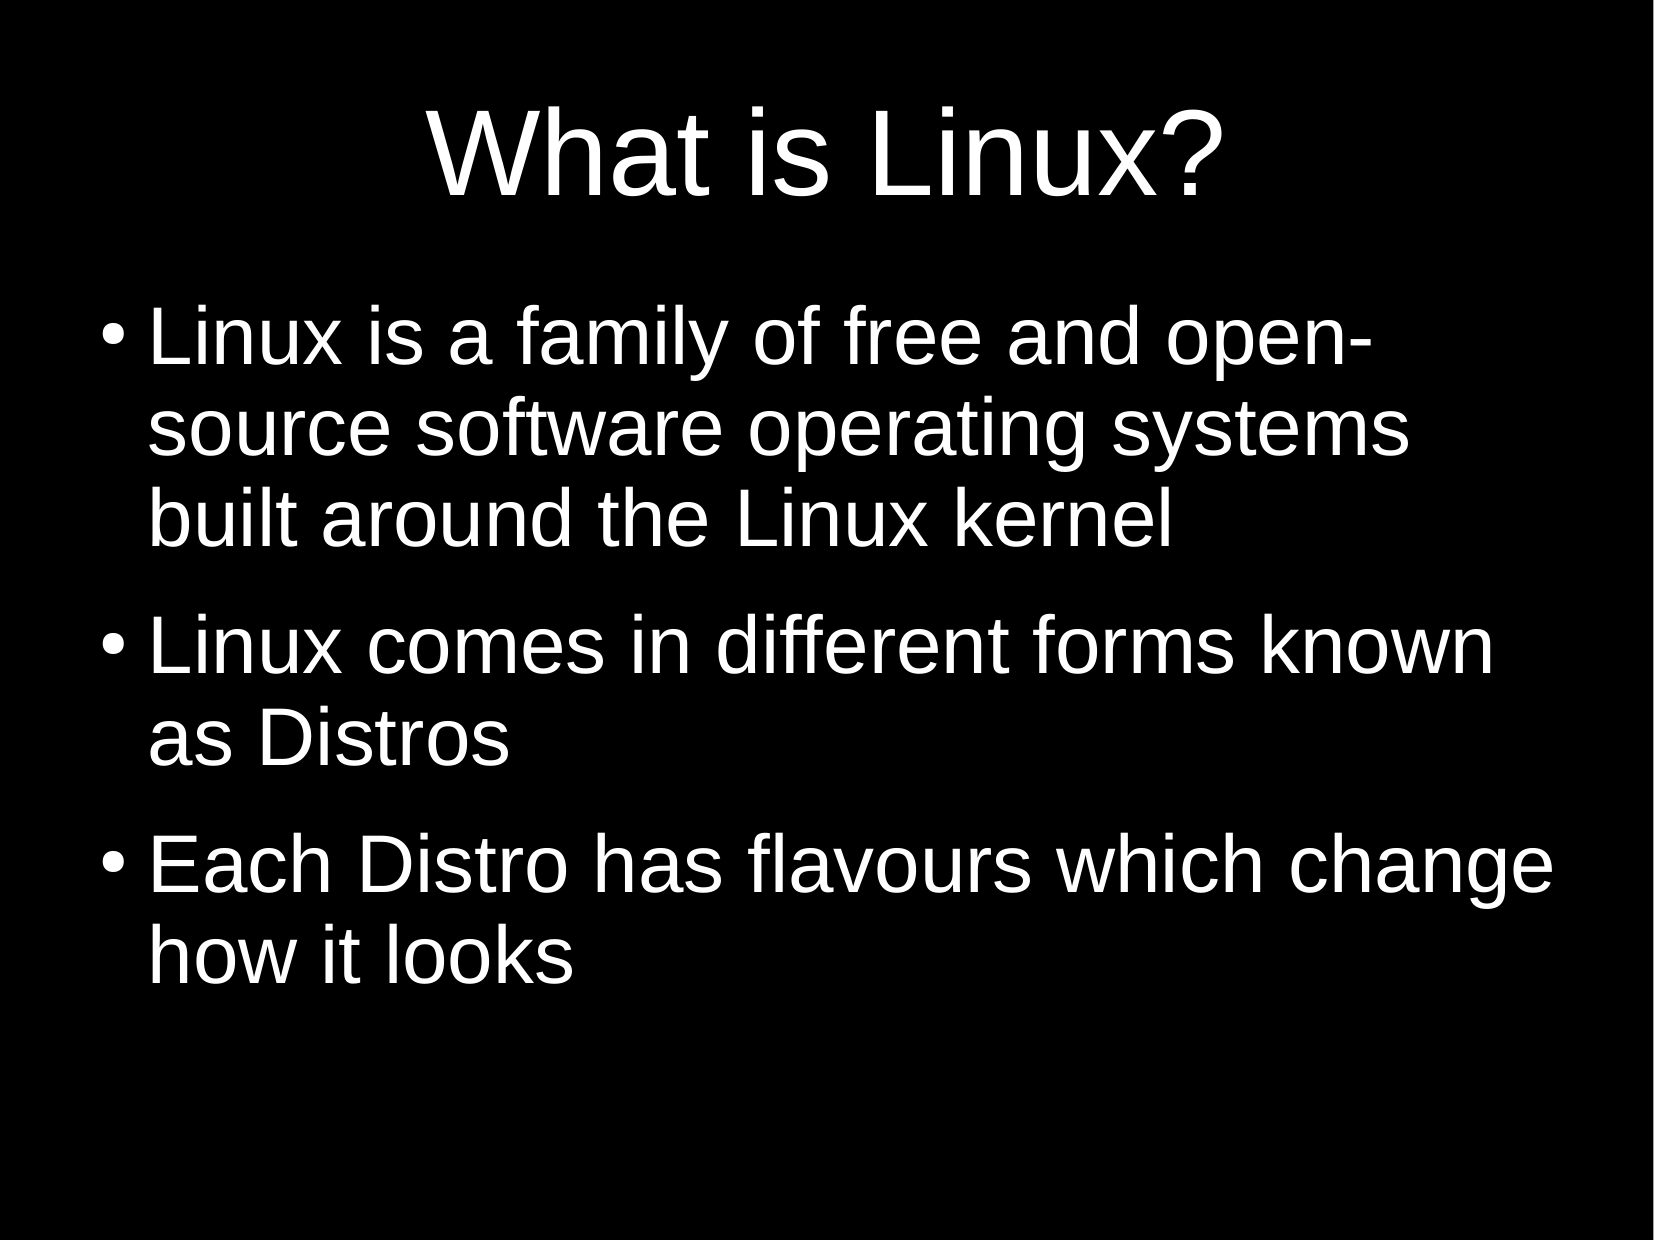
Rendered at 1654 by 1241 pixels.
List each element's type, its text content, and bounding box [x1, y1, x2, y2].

list Linux is a family of free and open-source software operating systems built around the Linux kernel Linux comes in different forms known as Distros Each Distro has flavours which change how it looks [82, 290, 1571, 1010]
title What is Linux? [82, 49, 1571, 257]
